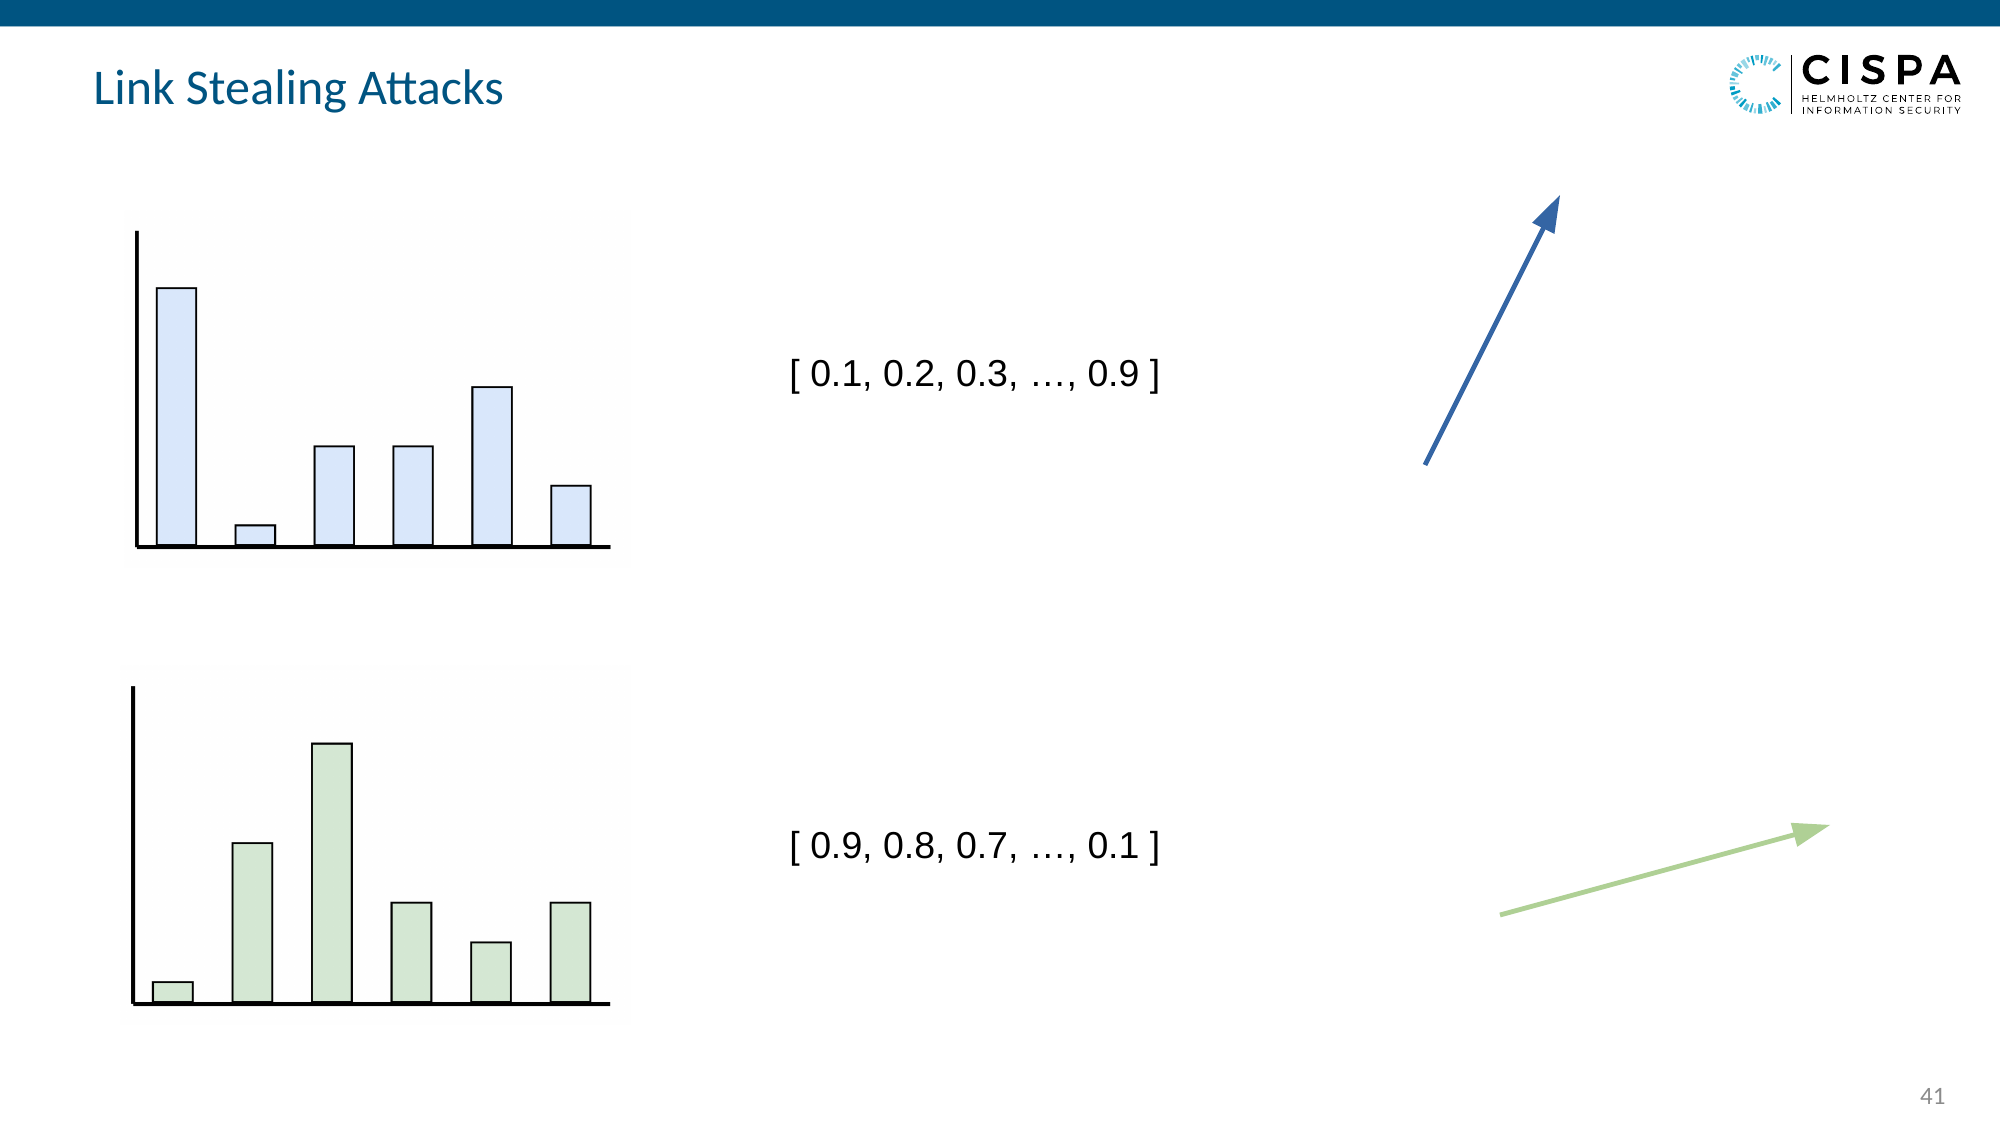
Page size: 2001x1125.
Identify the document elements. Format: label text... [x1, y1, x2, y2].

picture [124, 210, 631, 568]
picture [120, 665, 631, 1026]
text_box [ 0.9, 0.8, 0.7, …, 0.1 ] [774, 817, 1176, 875]
title Link Stealing Attacks [78, 38, 1699, 131]
text_box [ 0.1, 0.2, 0.3, …, 0.9 ] [774, 345, 1176, 402]
slide_number <number> [1870, 1065, 1961, 1125]
